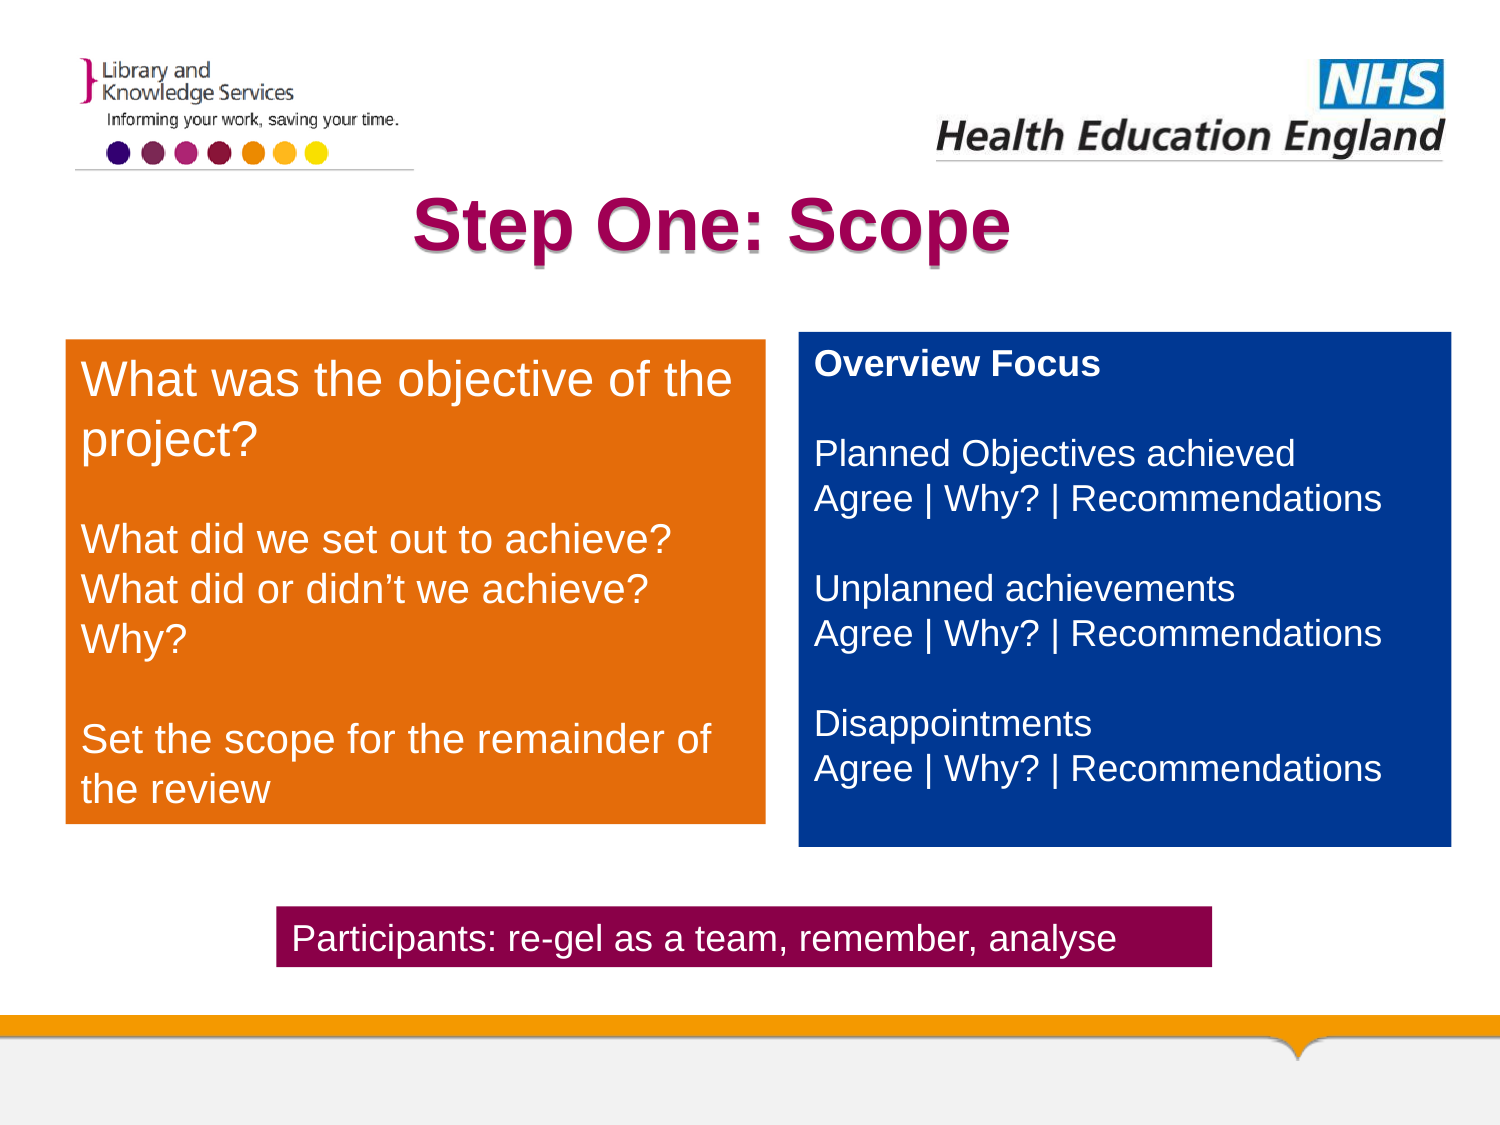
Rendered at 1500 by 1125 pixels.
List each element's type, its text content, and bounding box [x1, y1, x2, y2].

text_box What was the objective of the project? What did we set out to achieve? What did or didn’t we achieve? Why? Set the scope for the remainder of the review [65, 339, 766, 825]
title Step One: Scope [75, 168, 1432, 280]
text_box Overview Focus Planned Objectives achieved Agree | Why? | Recommendations Unplanned achievements Agree | Why? | Recommendations Disappointments Agree | Why? | Recommendations [798, 331, 1452, 847]
text_box Participants: re-gel as a team, remember, analyse [276, 906, 1213, 968]
picture [75, 54, 416, 169]
